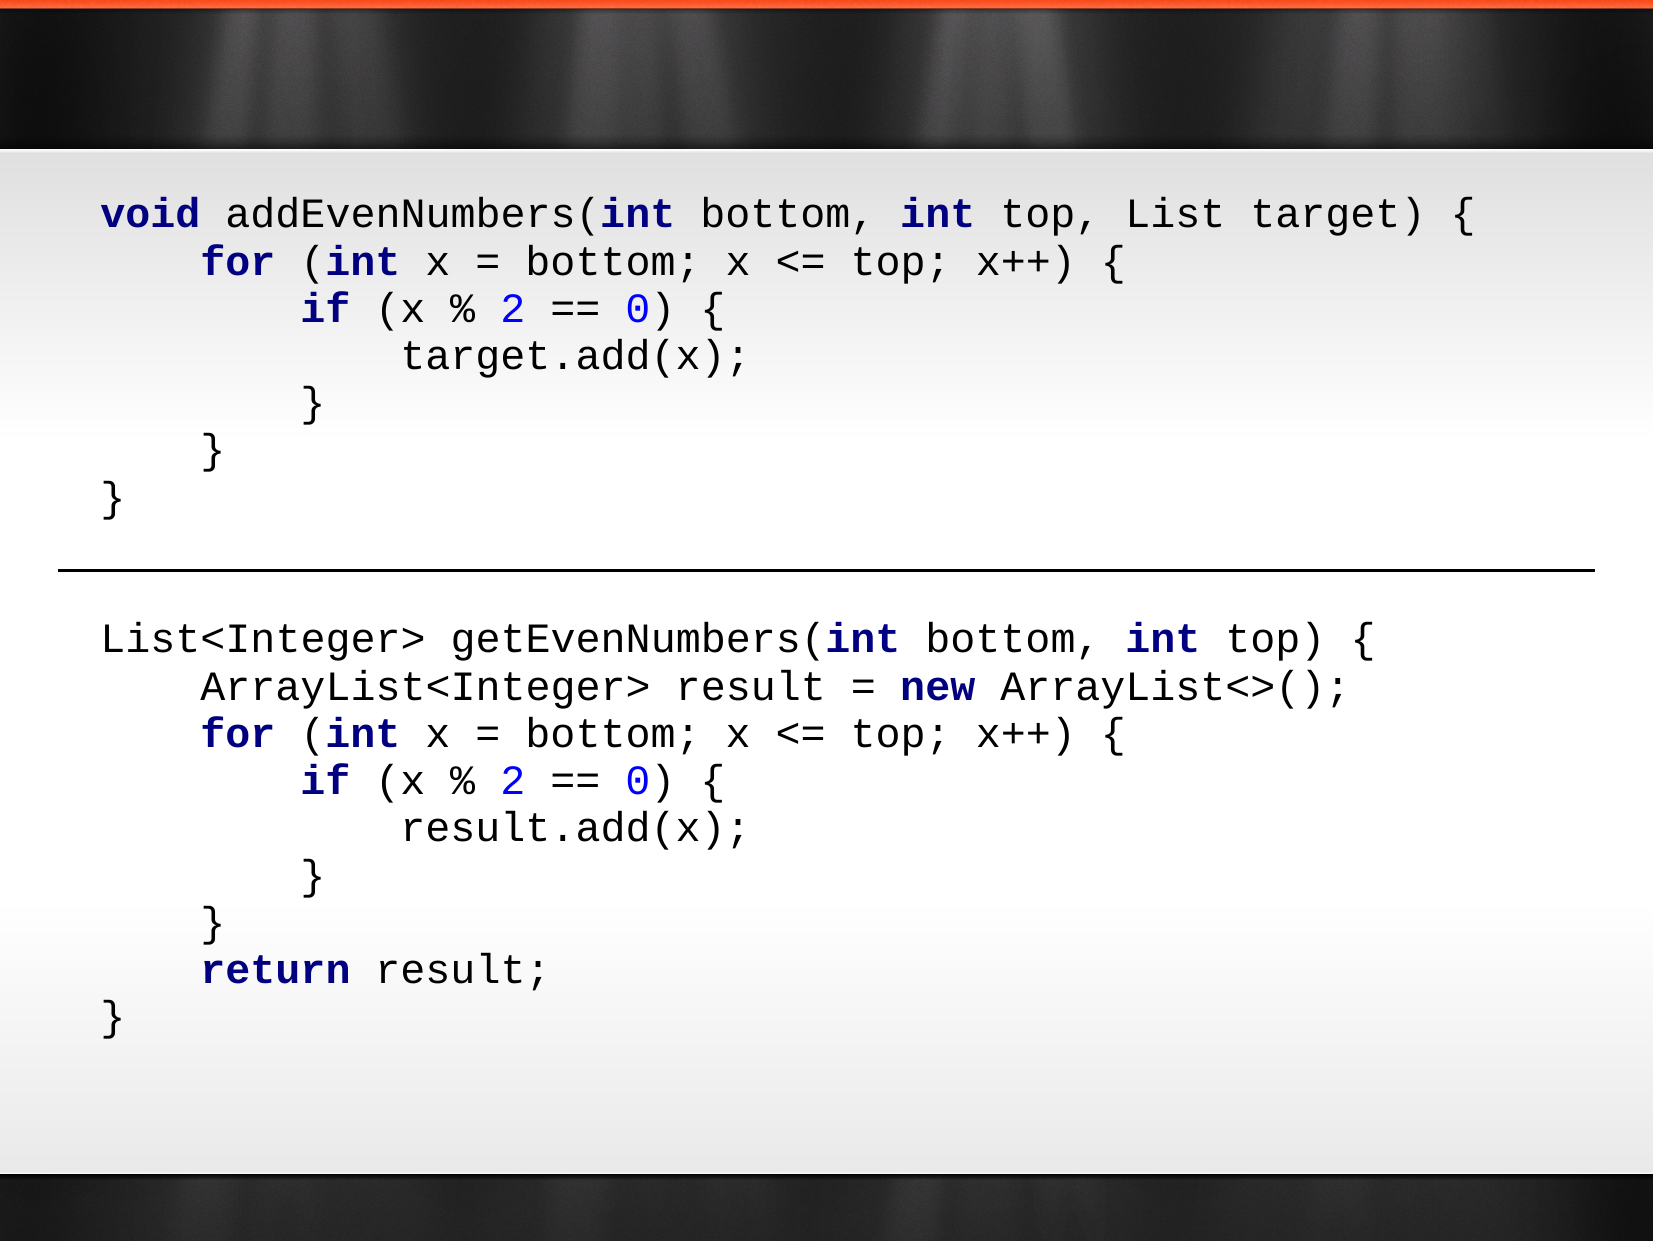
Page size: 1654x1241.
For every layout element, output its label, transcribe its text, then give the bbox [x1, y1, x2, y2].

subtitle void addEvenNumbers(int bottom, int top, List target) { for (int x = bottom; x <= top; x++) { if (x % 2 == 0) { target.add(x); } } } List<Integer> getEvenNumbers(int bottom, int top) { ArrayList<Integer> result = new ArrayList<>(); for (int x = bottom; x <= top; x++) { if (x % 2 == 0) { result.add(x); } } return result; } [100, 572, 1588, 1178]
subtitle void addEvenNumbers(int bottom, int top, List target) { for (int x = bottom; x <= top; x++) { if (x % 2 == 0) { target.add(x); } } } List<Integer> getEvenNumbers(int bottom, int top) { ArrayList<Integer> result = new ArrayList<>(); for (int x = bottom; x <= top; x++) { if (x % 2 == 0) { result.add(x); } } return result; } [100, 58, 1588, 569]
picture [0, 0, 1653, 1241]
